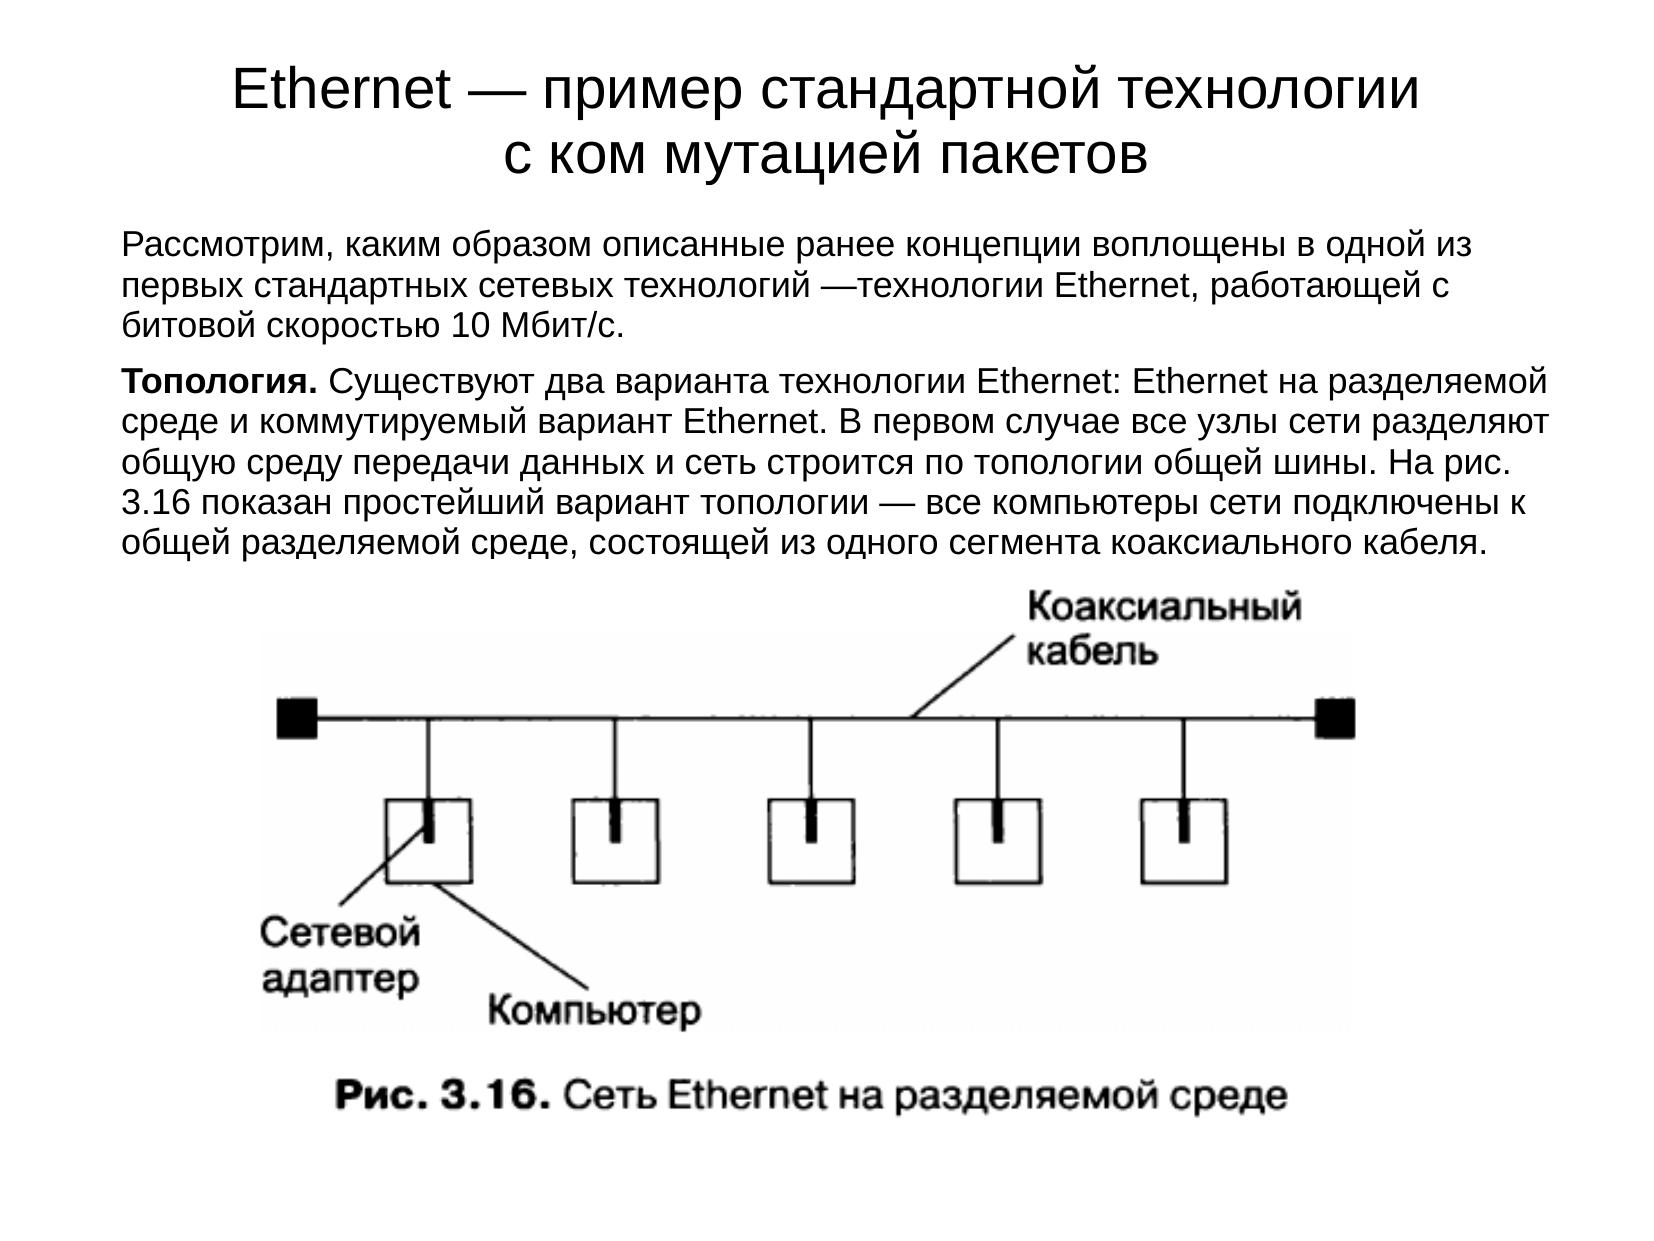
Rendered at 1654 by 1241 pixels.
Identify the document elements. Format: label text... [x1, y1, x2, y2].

list Рассмотрим, каким образом описанные ранее концепции воплощены в одной из первых стандартных сетевых технологий —технологии Ethernet, работающей с битовой скоростью 10 Мбит/с. Топология. Существуют два варианта технологии Ethernet: Ethernet на разделяемой среде и коммутируемый вариант Ethernet. В первом случае все узлы сети разделяют общую среду передачи данных и сеть строится по топологии общей шины. На рис. 3.16 показан простейший вариант топологии — все компьютеры сети подключены к общей разделяемой среде, состоящей из одного сегмента коаксиального кабеля. [82, 224, 1571, 579]
title Ethernet — пример стандартной технологии с ком мутацией пакетов [82, 49, 1571, 224]
picture [248, 559, 1374, 1134]
